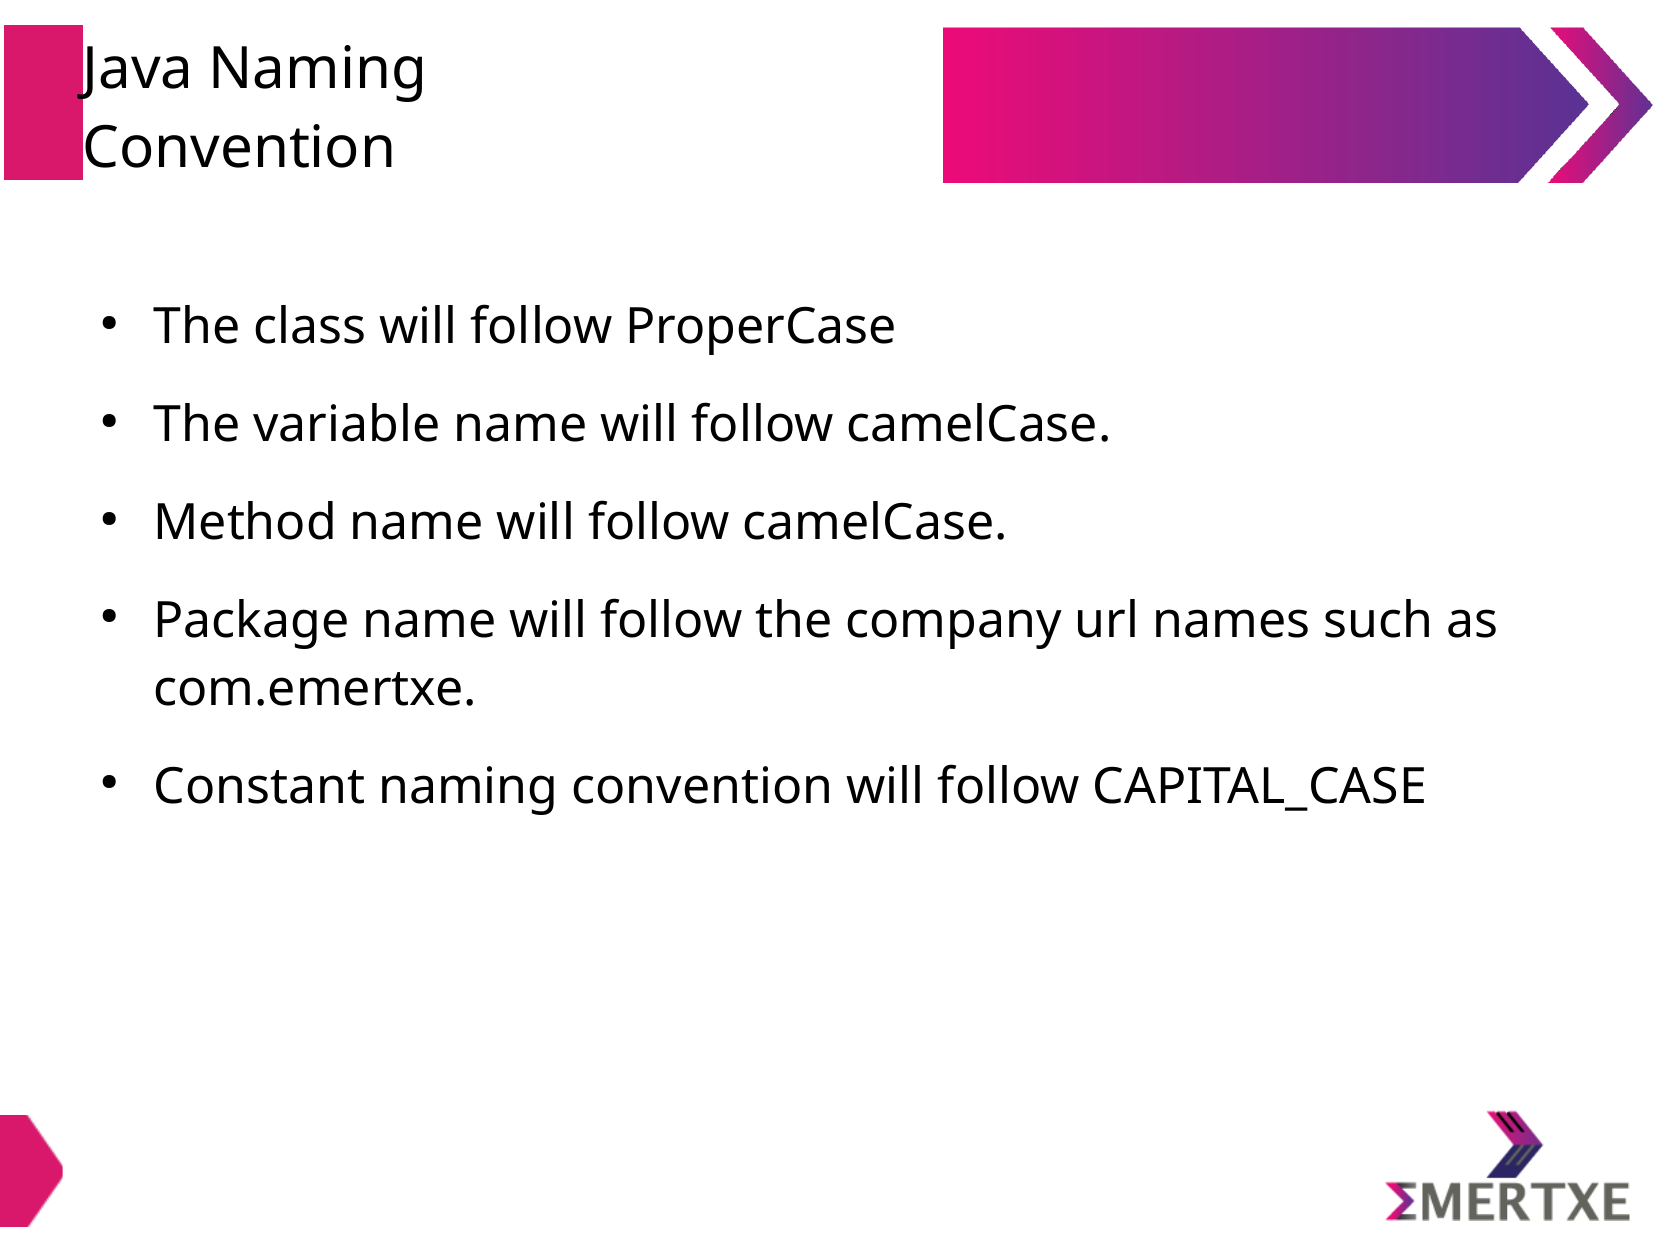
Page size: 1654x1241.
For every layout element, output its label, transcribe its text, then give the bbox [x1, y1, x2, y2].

picture [1385, 1107, 1631, 1221]
picture [1571, 27, 1653, 183]
title Java Naming Convention [82, 2, 1571, 210]
list The class will follow ProperCase The variable name will follow camelCase. Method name will follow camelCase. Package name will follow the company url names such as com.emertxe. Constant naming convention will follow CAPITAL_CASE [82, 290, 1571, 1010]
